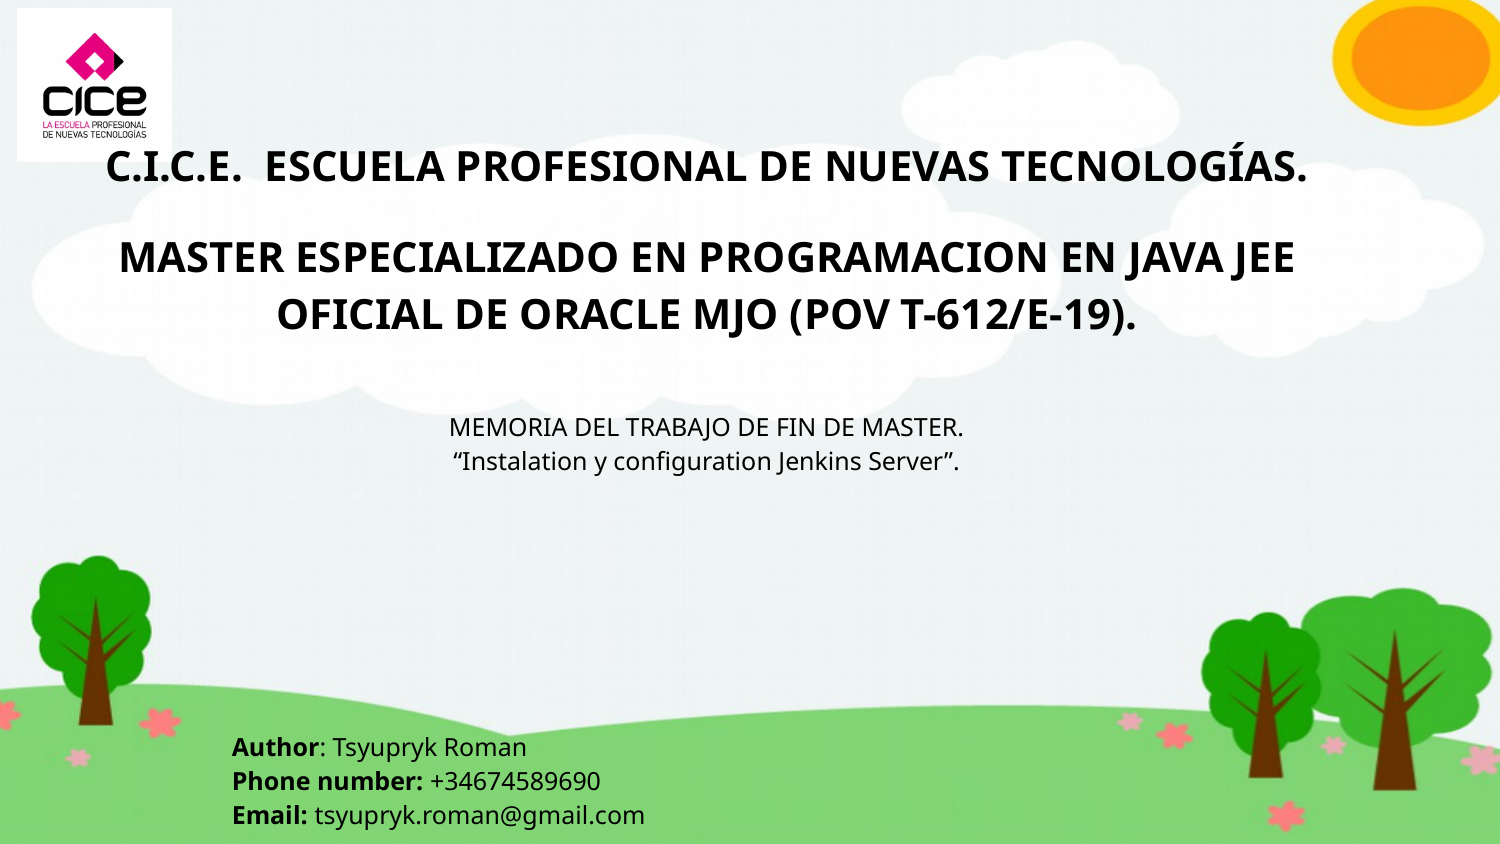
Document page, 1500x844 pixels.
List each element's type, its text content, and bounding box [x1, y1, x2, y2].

title C.I.C.E. ESCUELA PROFESIONAL DE NUEVAS TECNOLOGÍAS. MASTER ESPECIALIZADO EN PROGRAMACION EN JAVA JEE OFICIAL DE ORACLE MJO (POV T-612/E-19). MEMORIA DEL TRABAJO DE FIN DE MASTER. “Instalation y configuration Jenkins Server”. [42, 176, 1372, 507]
text_box Author: Tsyupryk Roman Phone number: +34674589690 Email: tsyupryk.roman@gmail.com [217, 722, 617, 821]
picture [0, 0, 1500, 844]
